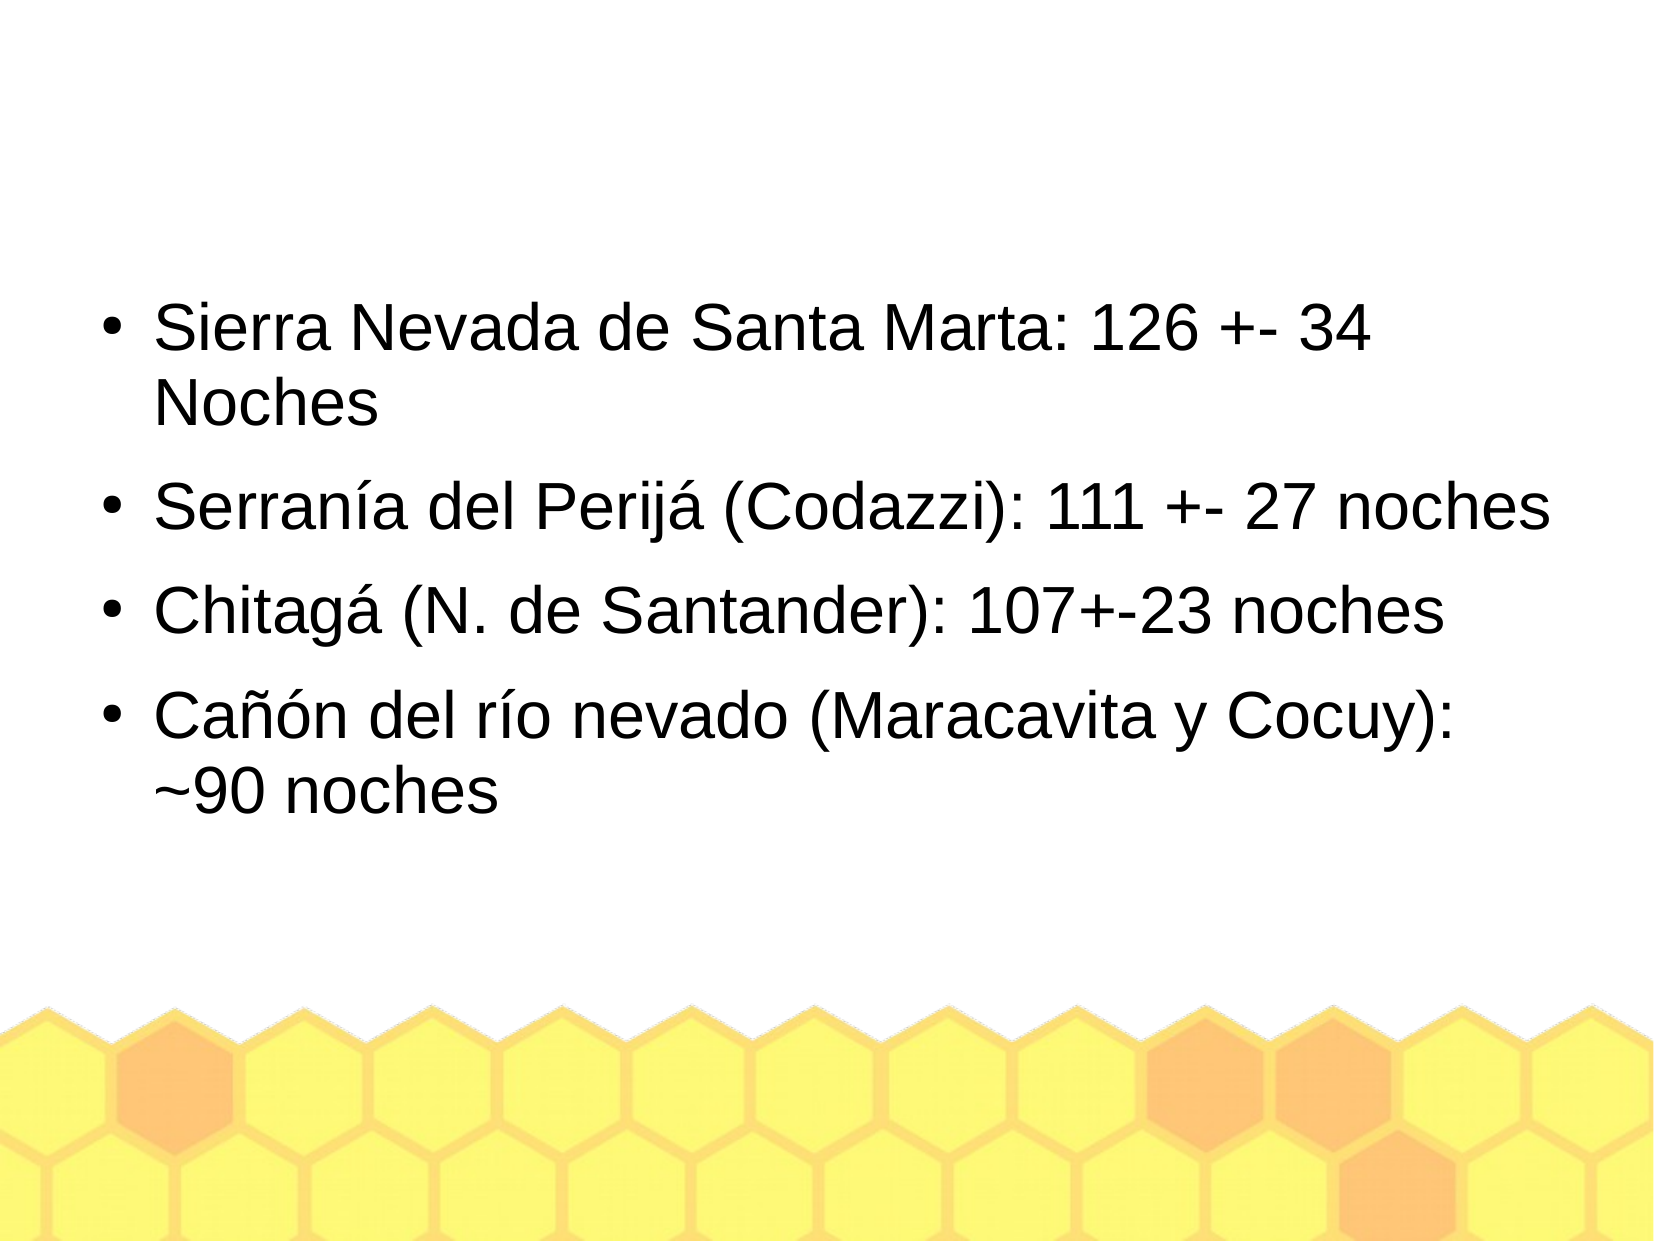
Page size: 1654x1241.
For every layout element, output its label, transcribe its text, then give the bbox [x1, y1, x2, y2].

list Sierra Nevada de Santa Marta: 126 +- 34 Noches Serranía del Perijá (Codazzi): 111 +- 27 noches Chitagá (N. de Santander): 107+-23 noches Cañón del río nevado (Maracavita y Cocuy): ~90 noches [82, 290, 1571, 1010]
picture [0, 1001, 1654, 1241]
